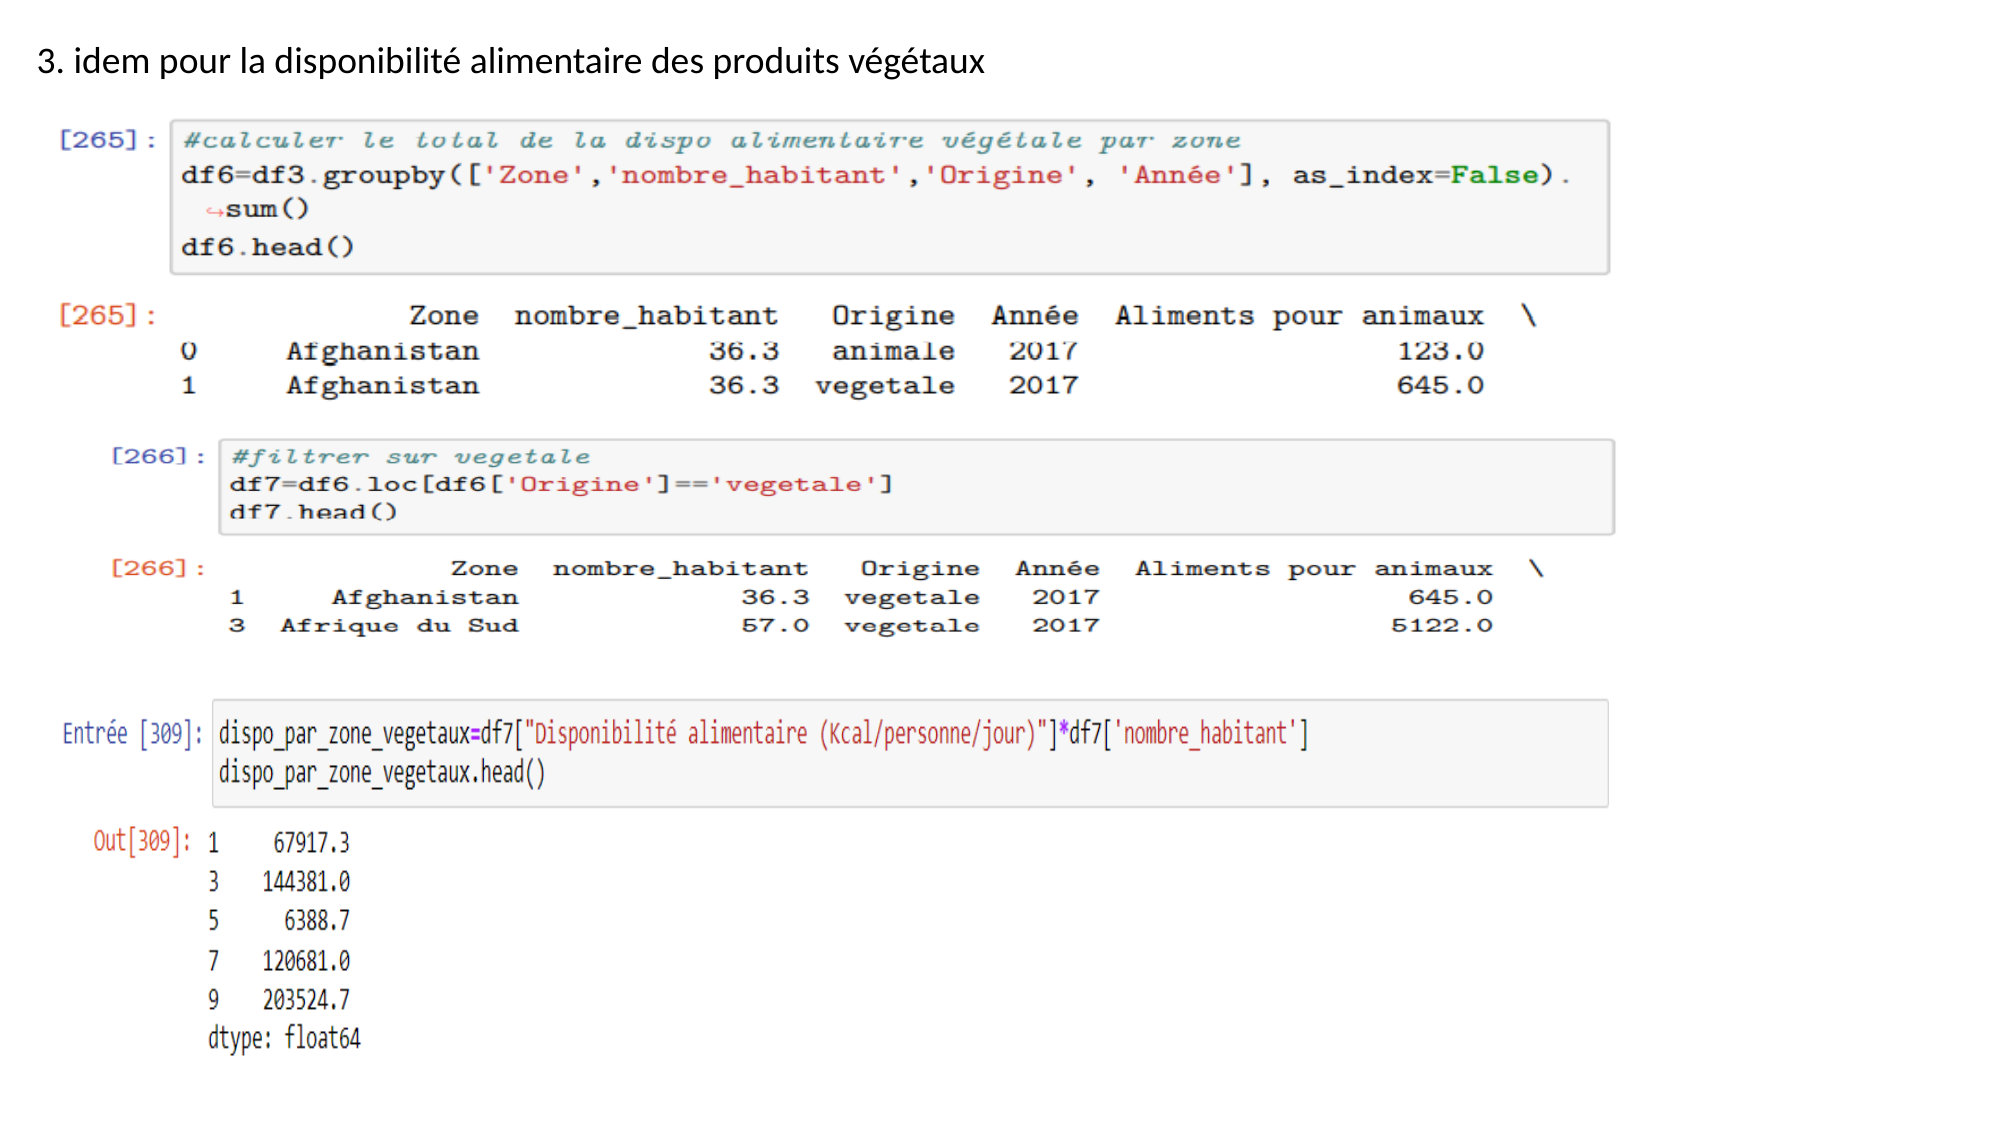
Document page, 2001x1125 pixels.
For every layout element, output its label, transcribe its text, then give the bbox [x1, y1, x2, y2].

picture [70, 427, 1657, 638]
text_box 3. idem pour la disponibilité alimentaire des produits végétaux [21, 28, 1330, 90]
picture [0, 111, 1657, 406]
picture [49, 692, 1618, 1068]
